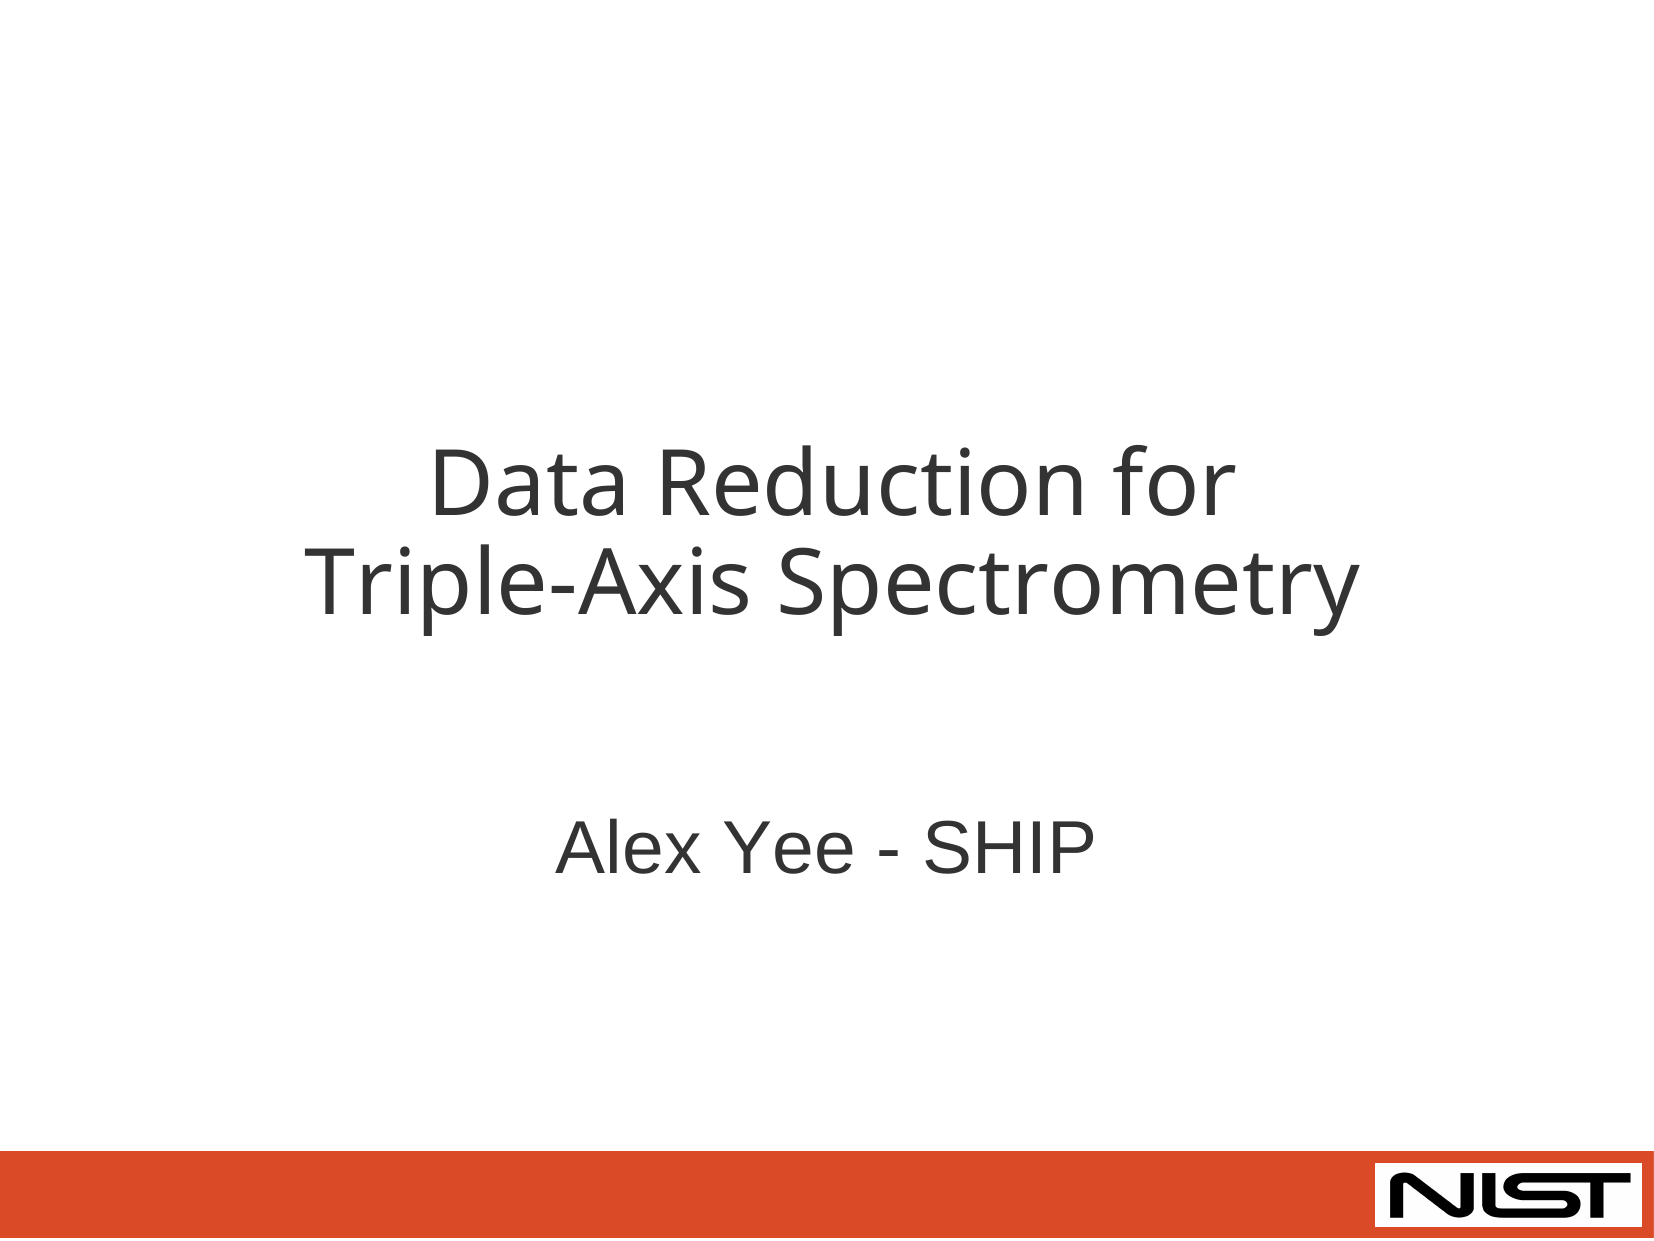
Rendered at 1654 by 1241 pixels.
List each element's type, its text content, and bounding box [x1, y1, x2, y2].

title Data Reduction for Triple-Axis Spectrometry [80, 329, 1586, 741]
picture [0, 1151, 1654, 1238]
subtitle Alex Yee - SHIP [82, 675, 1571, 1102]
